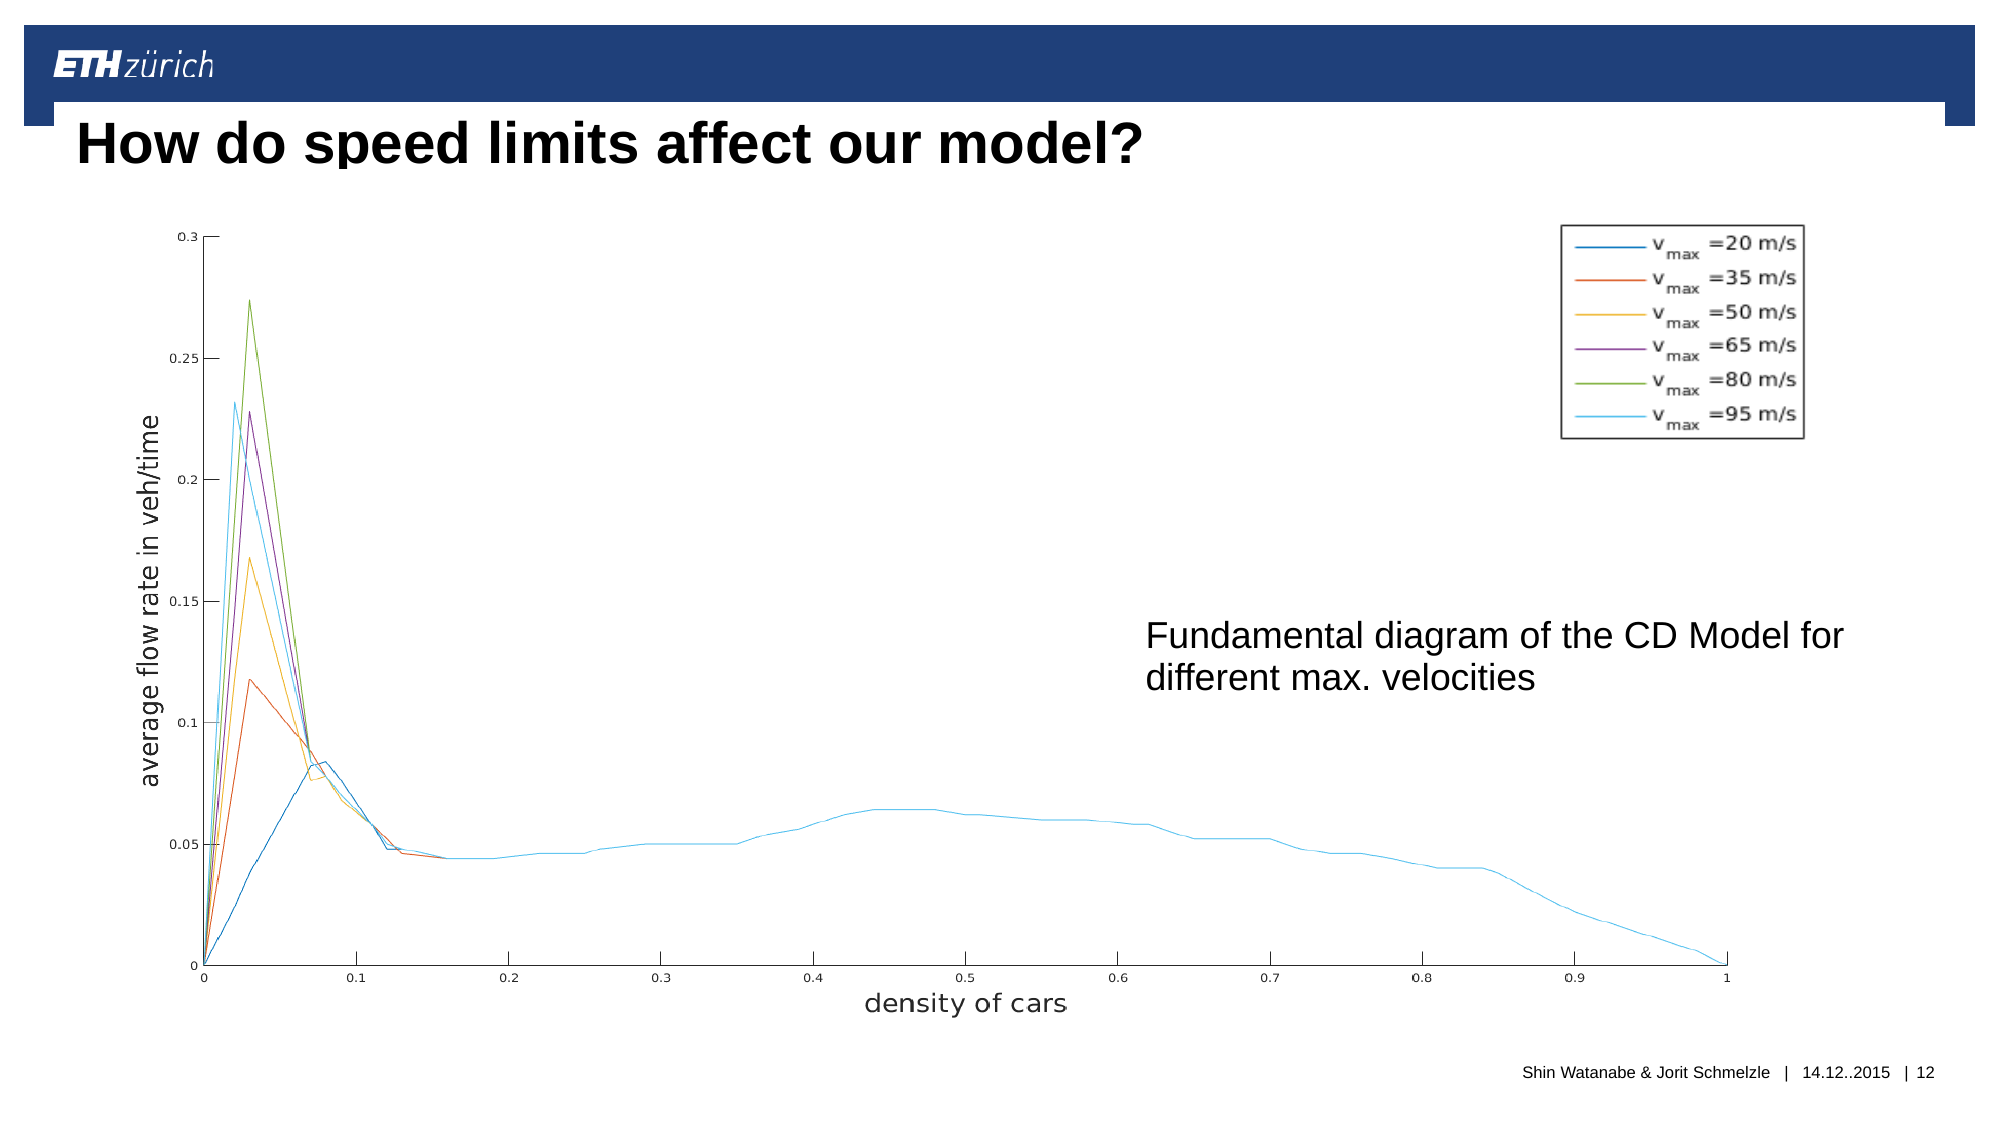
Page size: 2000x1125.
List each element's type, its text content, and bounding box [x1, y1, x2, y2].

title How do speed limits affect our model? [53, 101, 1945, 262]
picture [0, 169, 1914, 1063]
list Fundamental diagram of the CD Model for different max. velocities [1062, 614, 1969, 704]
